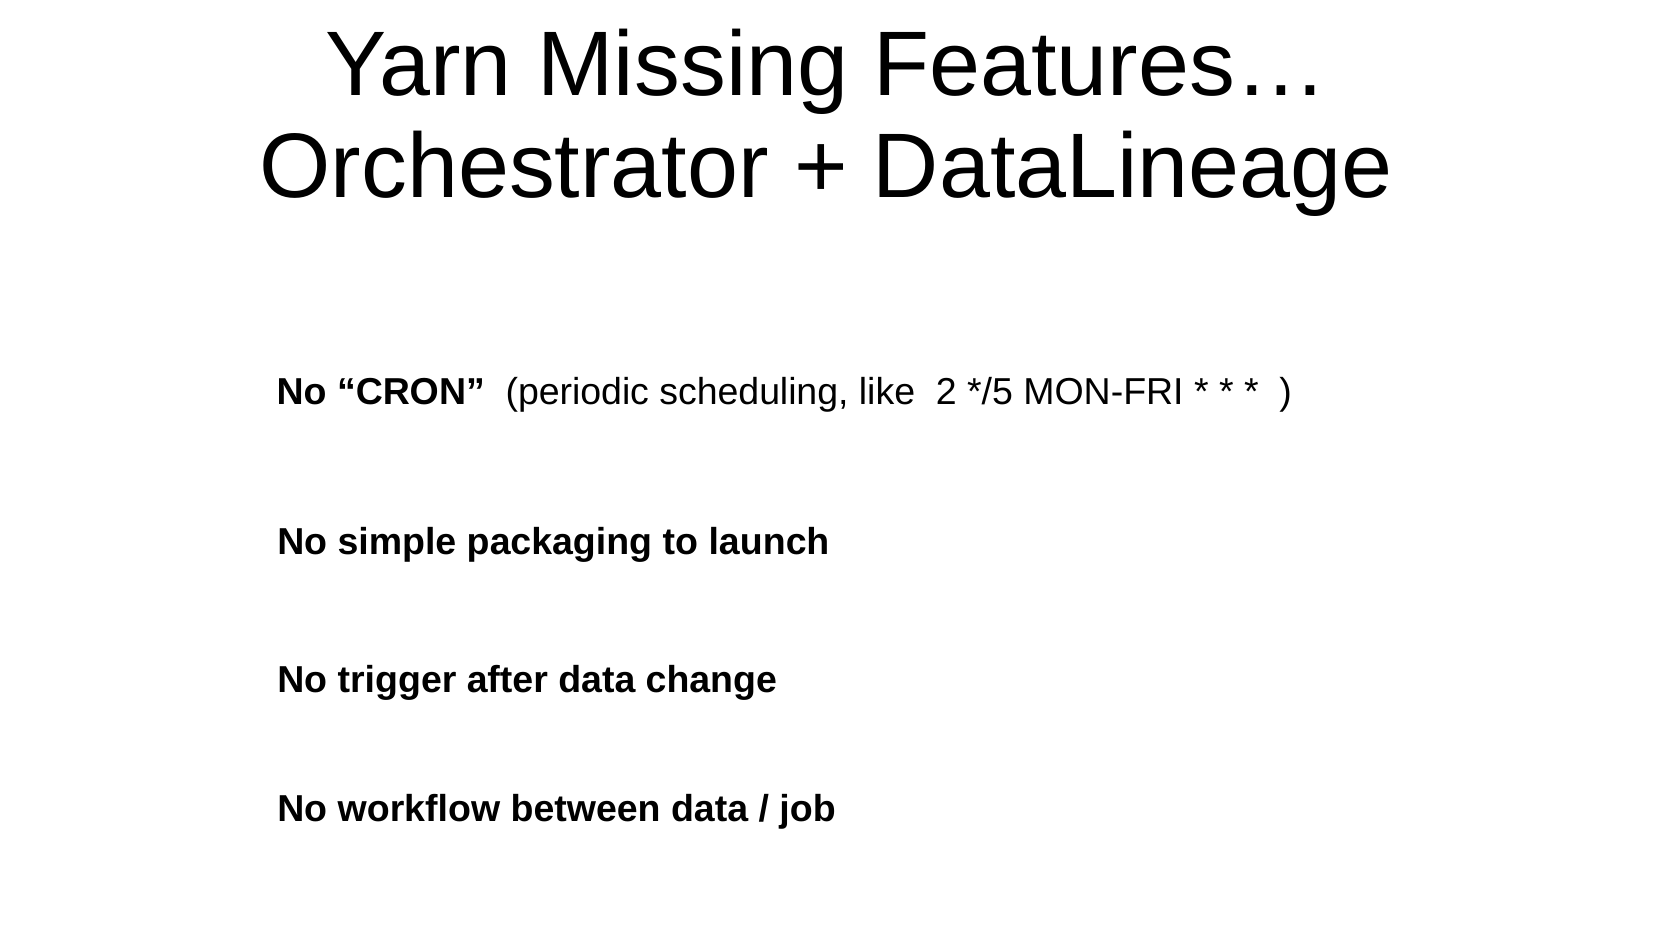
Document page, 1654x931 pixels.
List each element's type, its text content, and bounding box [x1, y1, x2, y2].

title Yarn Missing Features… Orchestrator + DataLineage [82, 12, 1571, 218]
text_box No “CRON” (periodic scheduling, like 2 */5 MON-FRI * * * ) [261, 363, 1351, 462]
text_box No trigger after data change [262, 651, 1351, 709]
text_box No simple packaging to launch [262, 513, 1351, 571]
text_box No workflow between data / job [262, 780, 1351, 837]
